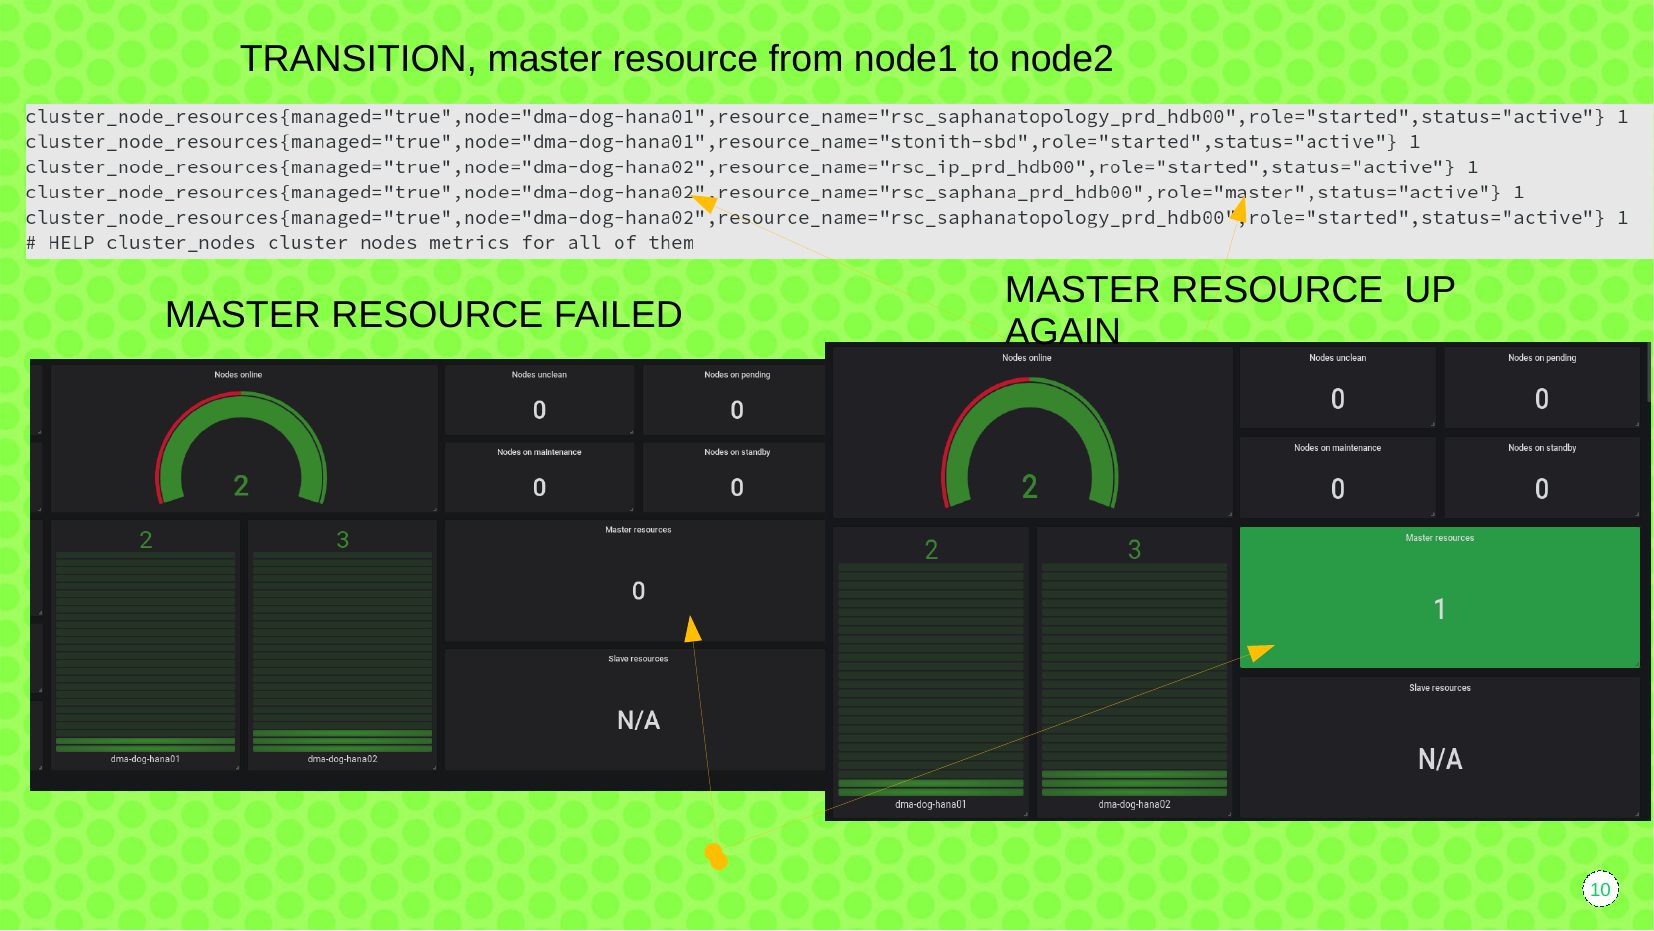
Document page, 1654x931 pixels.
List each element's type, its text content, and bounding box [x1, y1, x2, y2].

text_box MASTER RESOURCE UP AGAIN [990, 261, 1591, 361]
picture [0, 0, 1654, 930]
text_box TRANSITION, master resource from node1 to node2 [225, 30, 1426, 129]
text_box MASTER RESOURCE FAILED [150, 285, 751, 385]
